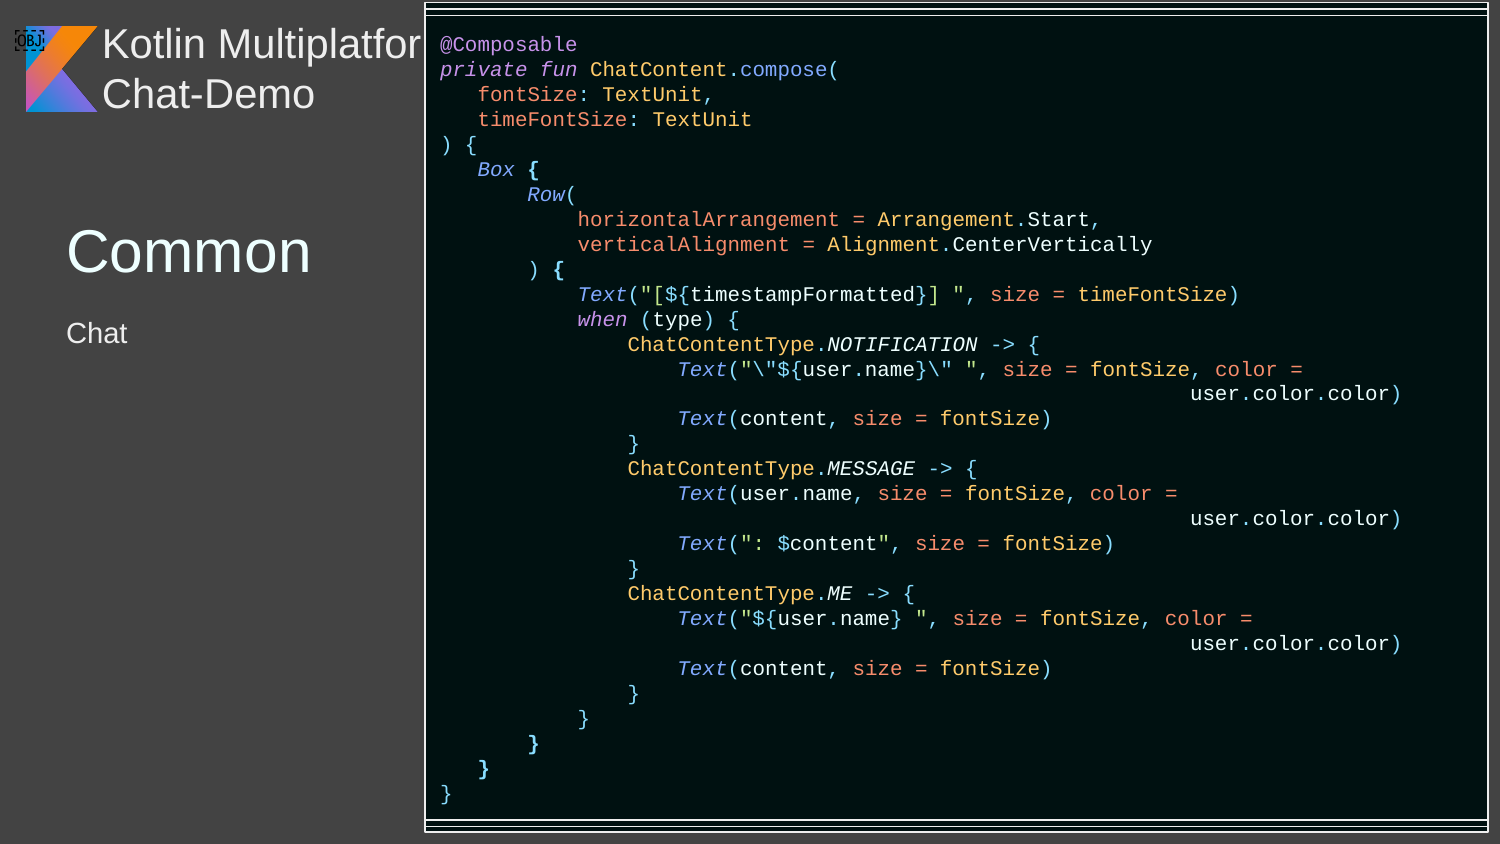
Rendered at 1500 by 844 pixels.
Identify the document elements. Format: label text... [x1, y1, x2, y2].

picture [26, 26, 98, 112]
text_box Chat [51, 299, 316, 365]
title Common [51, 191, 374, 300]
text_box @Composable private fun ChatContent.compose( fontSize: TextUnit, timeFontSize: TextUnit ) { Box { Row( horizontalArrangement = Arrangement.Start, verticalAlignment = Alignment.CenterVertically ) { Text("[${timestampFormatted}] ", size = timeFontSize) when (type) { ChatContentType.NOTIFICATION -> { Text("\"${user.name}\" ", size = fontSize, color = user.color.color) Text(content, size = fontSize) } ChatContentType.MESSAGE -> { Text(user.name, size = fontSize, color = user.color.color) Text(": $content", size = fontSize) } ChatContentType.ME -> { Text("${user.name} ", size = fontSize, color = user.color.color) Text(content, size = fontSize) } } } } } [424, 15, 1489, 820]
